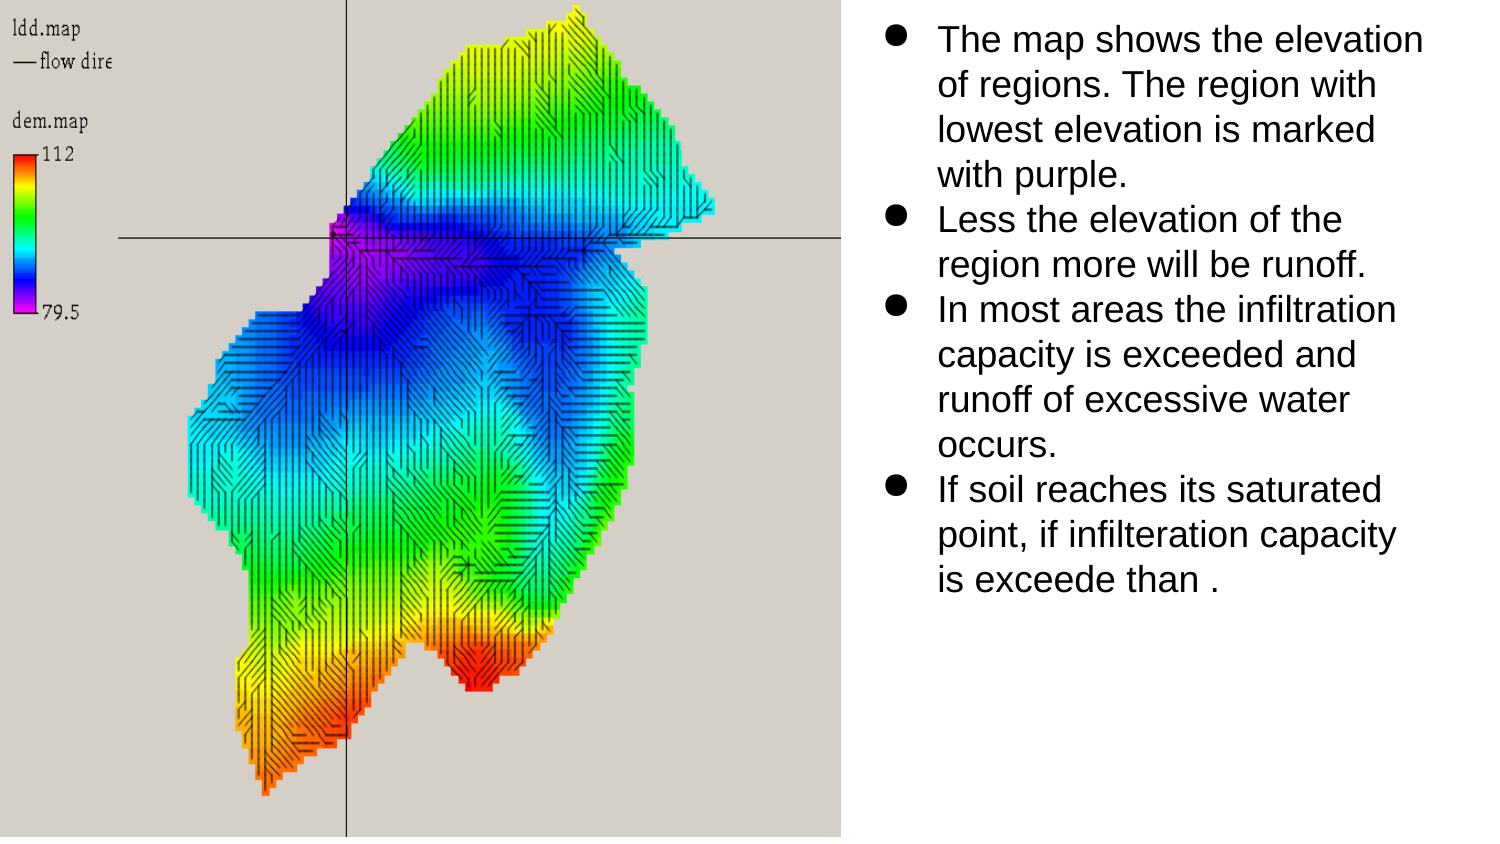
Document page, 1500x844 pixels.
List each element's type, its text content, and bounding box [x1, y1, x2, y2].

list The map shows the elevation of regions. The region with lowest elevation is marked with purple. Less the elevation of the region more will be runoff. In most areas the infiltration capacity is exceeded and runoff of excessive water occurs. If soil reaches its saturated point, if infilteration capacity is exceede than . [847, 0, 1449, 844]
title [841, 72, 847, 167]
picture [0, 0, 841, 837]
